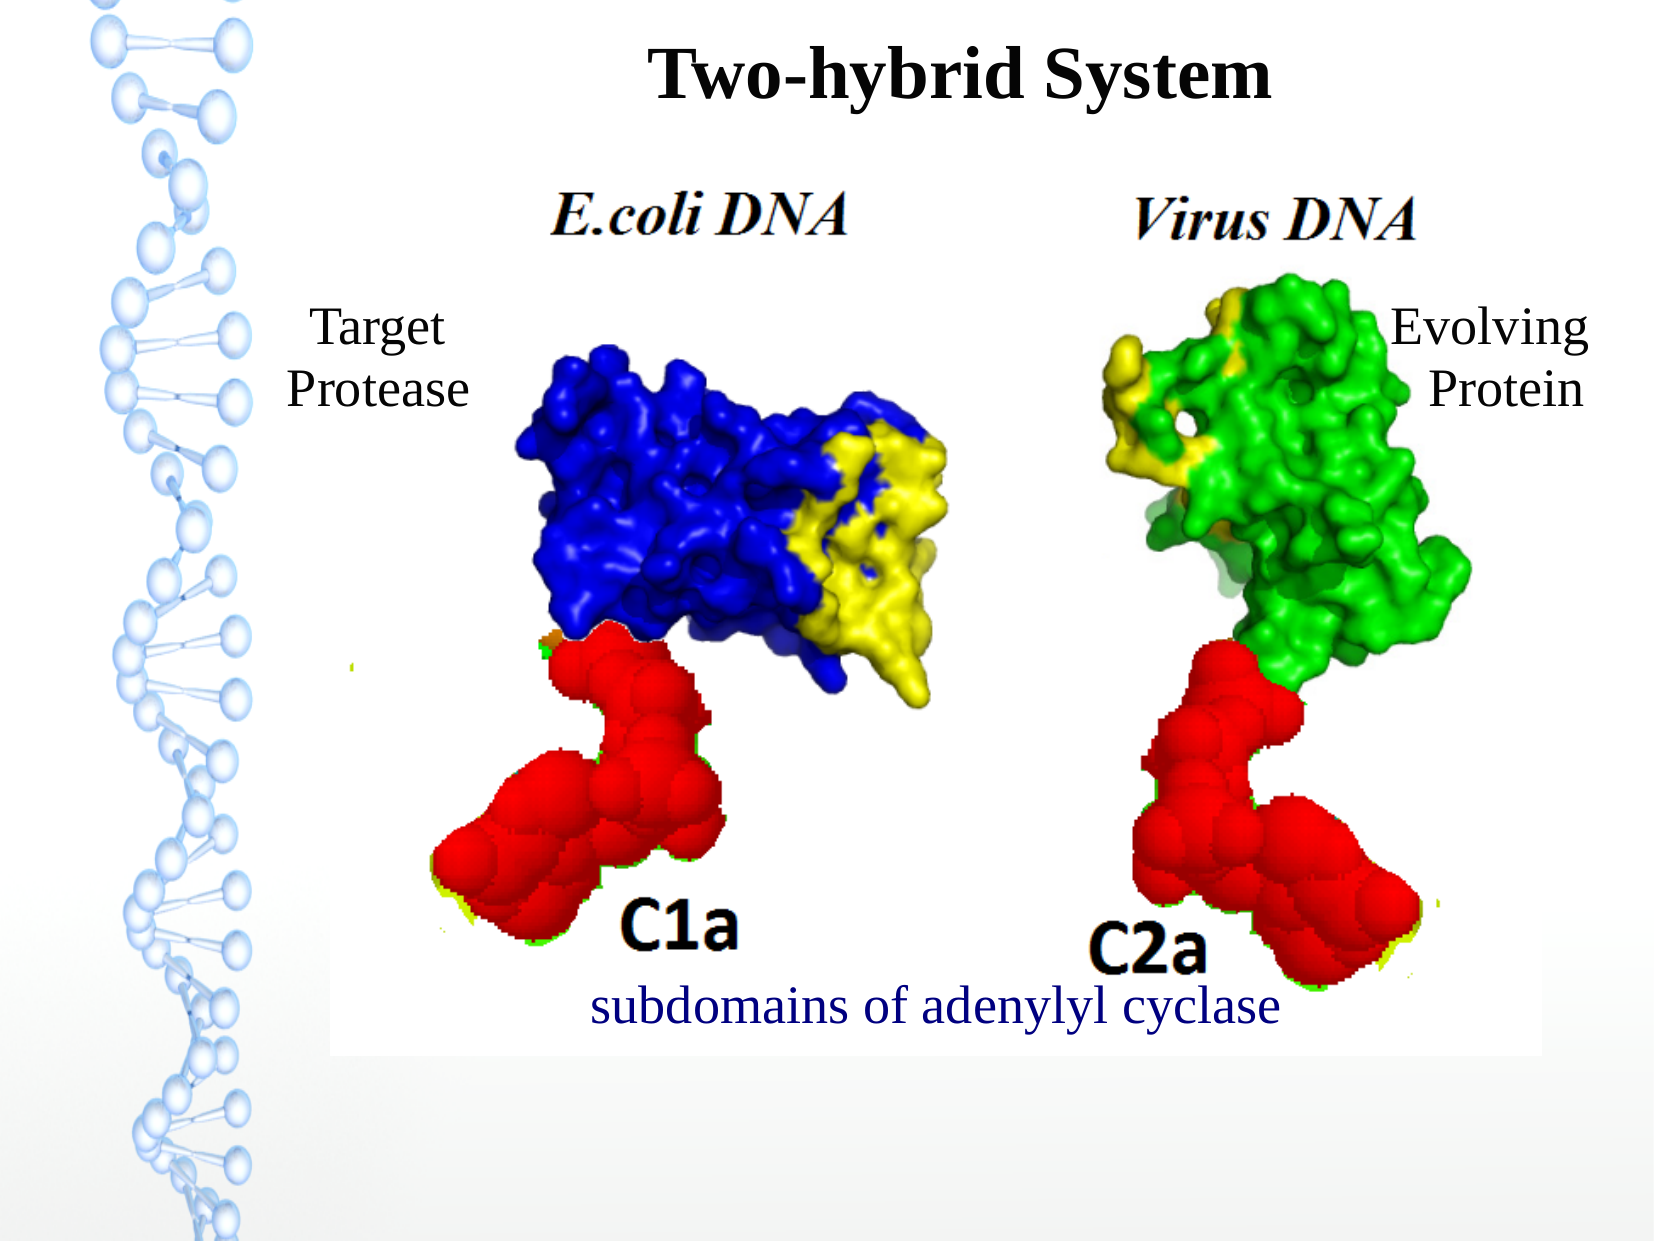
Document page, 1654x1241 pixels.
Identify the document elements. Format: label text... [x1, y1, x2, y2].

title Two-hybrid System [375, 10, 1546, 136]
title Target Evolving Protease Protein subdomains of adenylyl cyclase [246, 342, 1627, 988]
picture [0, 0, 1654, 1241]
